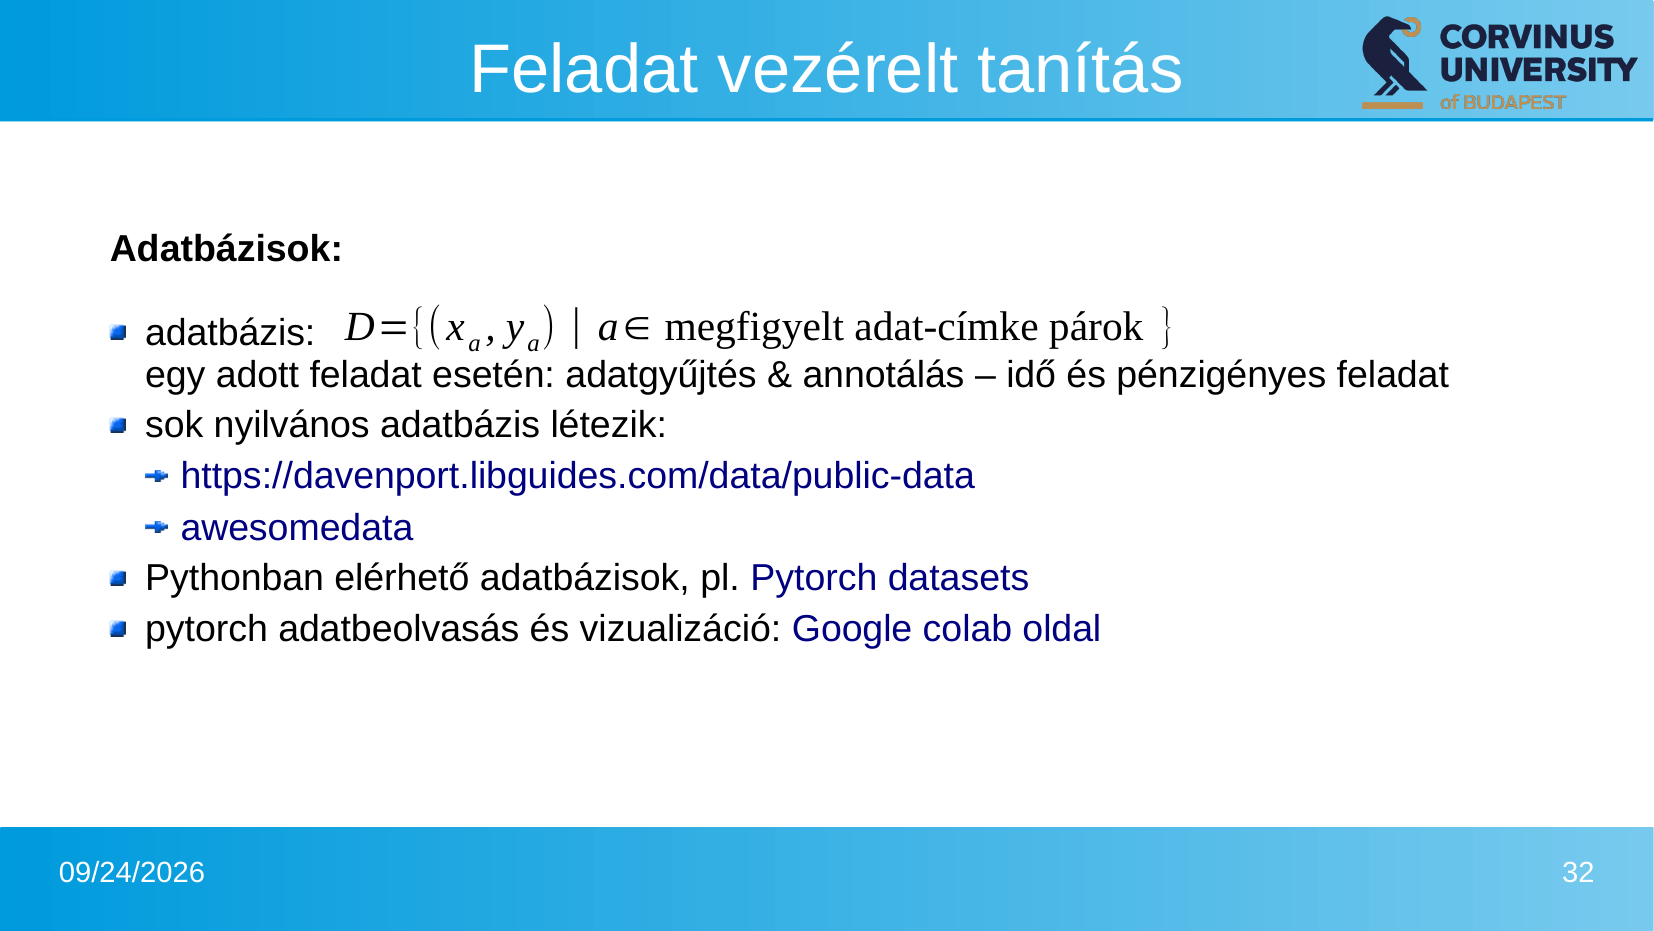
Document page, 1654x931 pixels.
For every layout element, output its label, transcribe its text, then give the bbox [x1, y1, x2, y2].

chart [336, 303, 1182, 357]
text_box Adatbázisok: adatbázis: egy adott feladat esetén: adatgyűjtés & annotálás – idő és pénzigényes feladat sok nyilvános adatbázis létezik: https://davenport.libguides.com/data/public-data awesomedata Pythonban elérhető adatbázisok, pl. Pytorch datasets pytorch adatbeolvasás és vizualizáció: Google colab oldal [94, 219, 1581, 711]
title Feladat vezérelt tanítás [59, 29, 1362, 108]
picture [1362, 16, 1638, 109]
